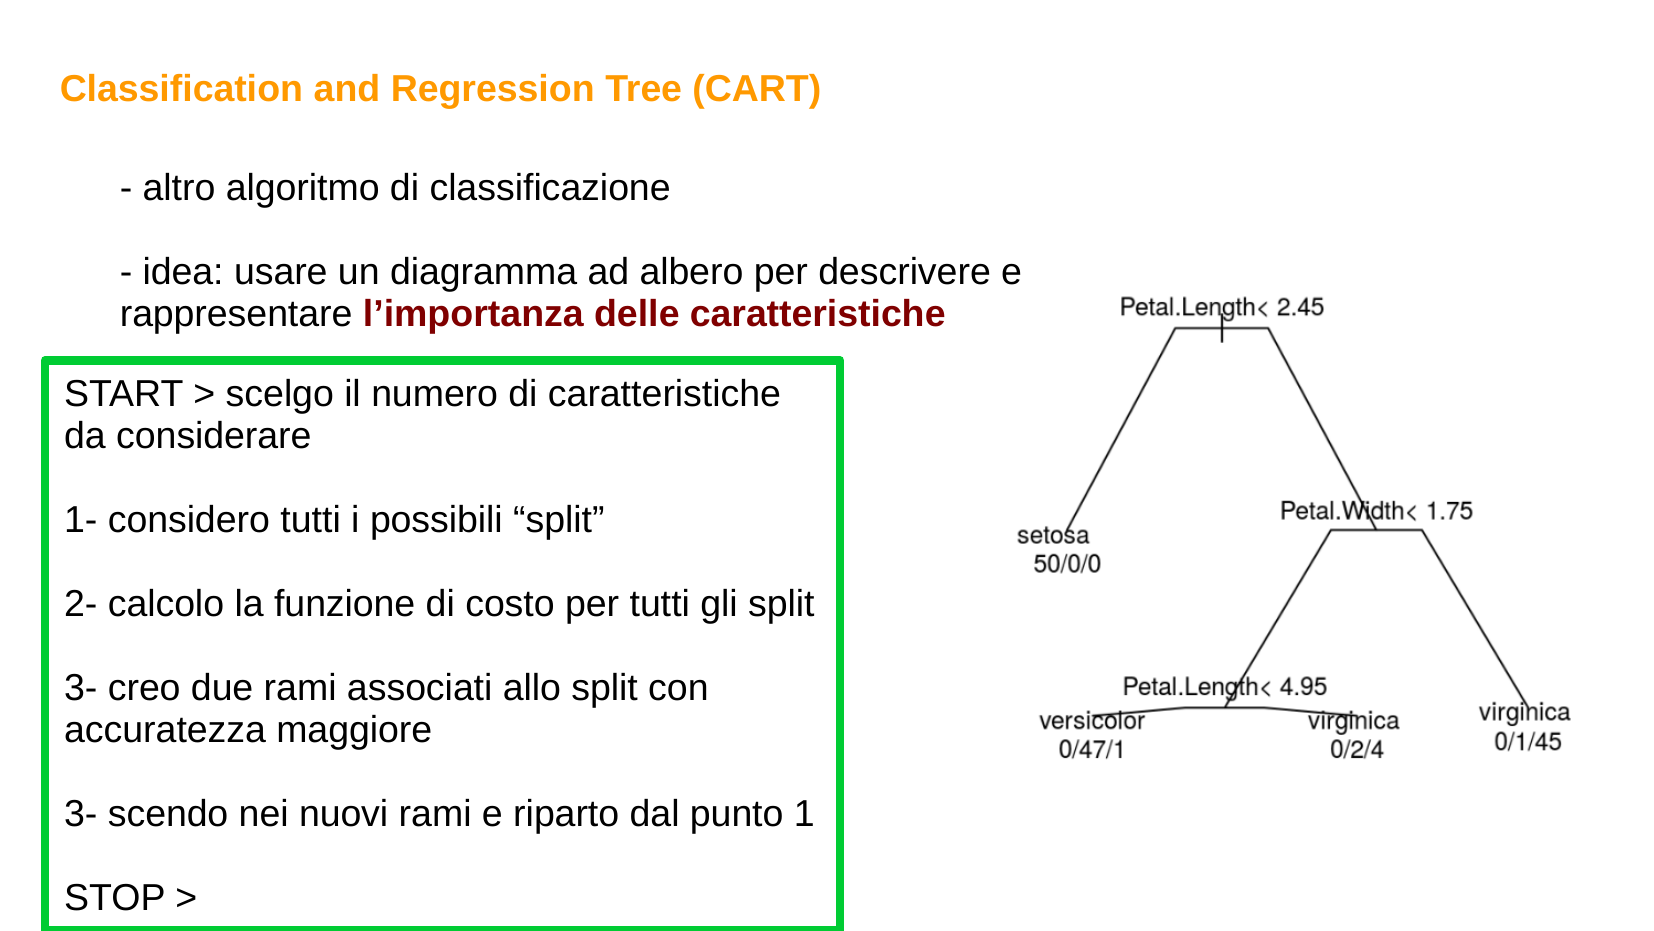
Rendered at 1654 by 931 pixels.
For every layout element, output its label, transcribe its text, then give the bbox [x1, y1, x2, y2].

picture [915, 248, 1637, 811]
text_box Classification and Regression Tree (CART) [45, 60, 976, 159]
text_box START > scelgo il numero di caratteristiche da considerare 1- considero tutti i possibili “split” 2- calcolo la funzione di costo per tutti gli split 3- creo due rami associati allo split con accuratezza maggiore 3- scendo nei nuovi rami e riparto dal punto 1 STOP > [45, 360, 841, 931]
text_box - altro algoritmo di classificazione - idea: usare un diagramma ad albero per descrivere e rappresentare l’importanza delle caratteristiche [105, 158, 1141, 426]
